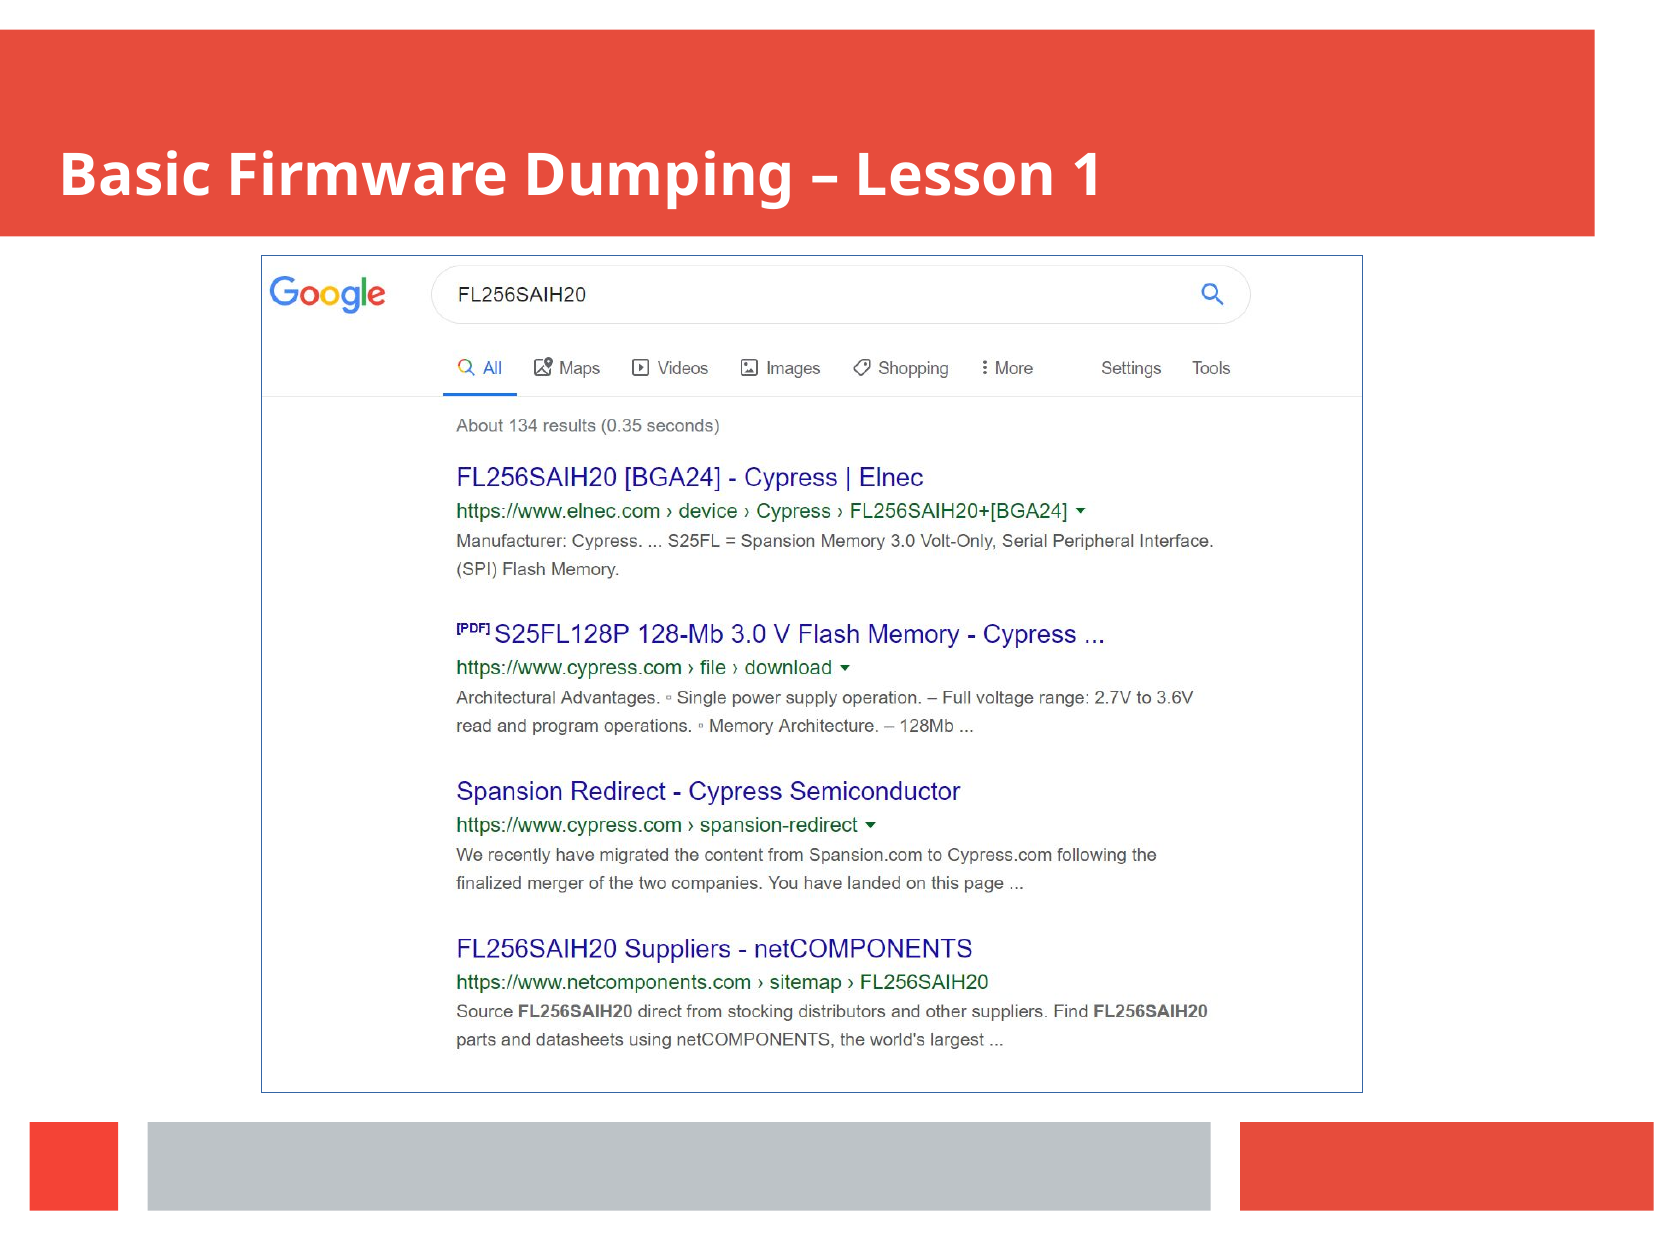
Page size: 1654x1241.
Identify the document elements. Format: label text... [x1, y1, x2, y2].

title Basic Firmware Dumping – Lesson 1 [59, 135, 1595, 207]
picture [261, 255, 1363, 1093]
